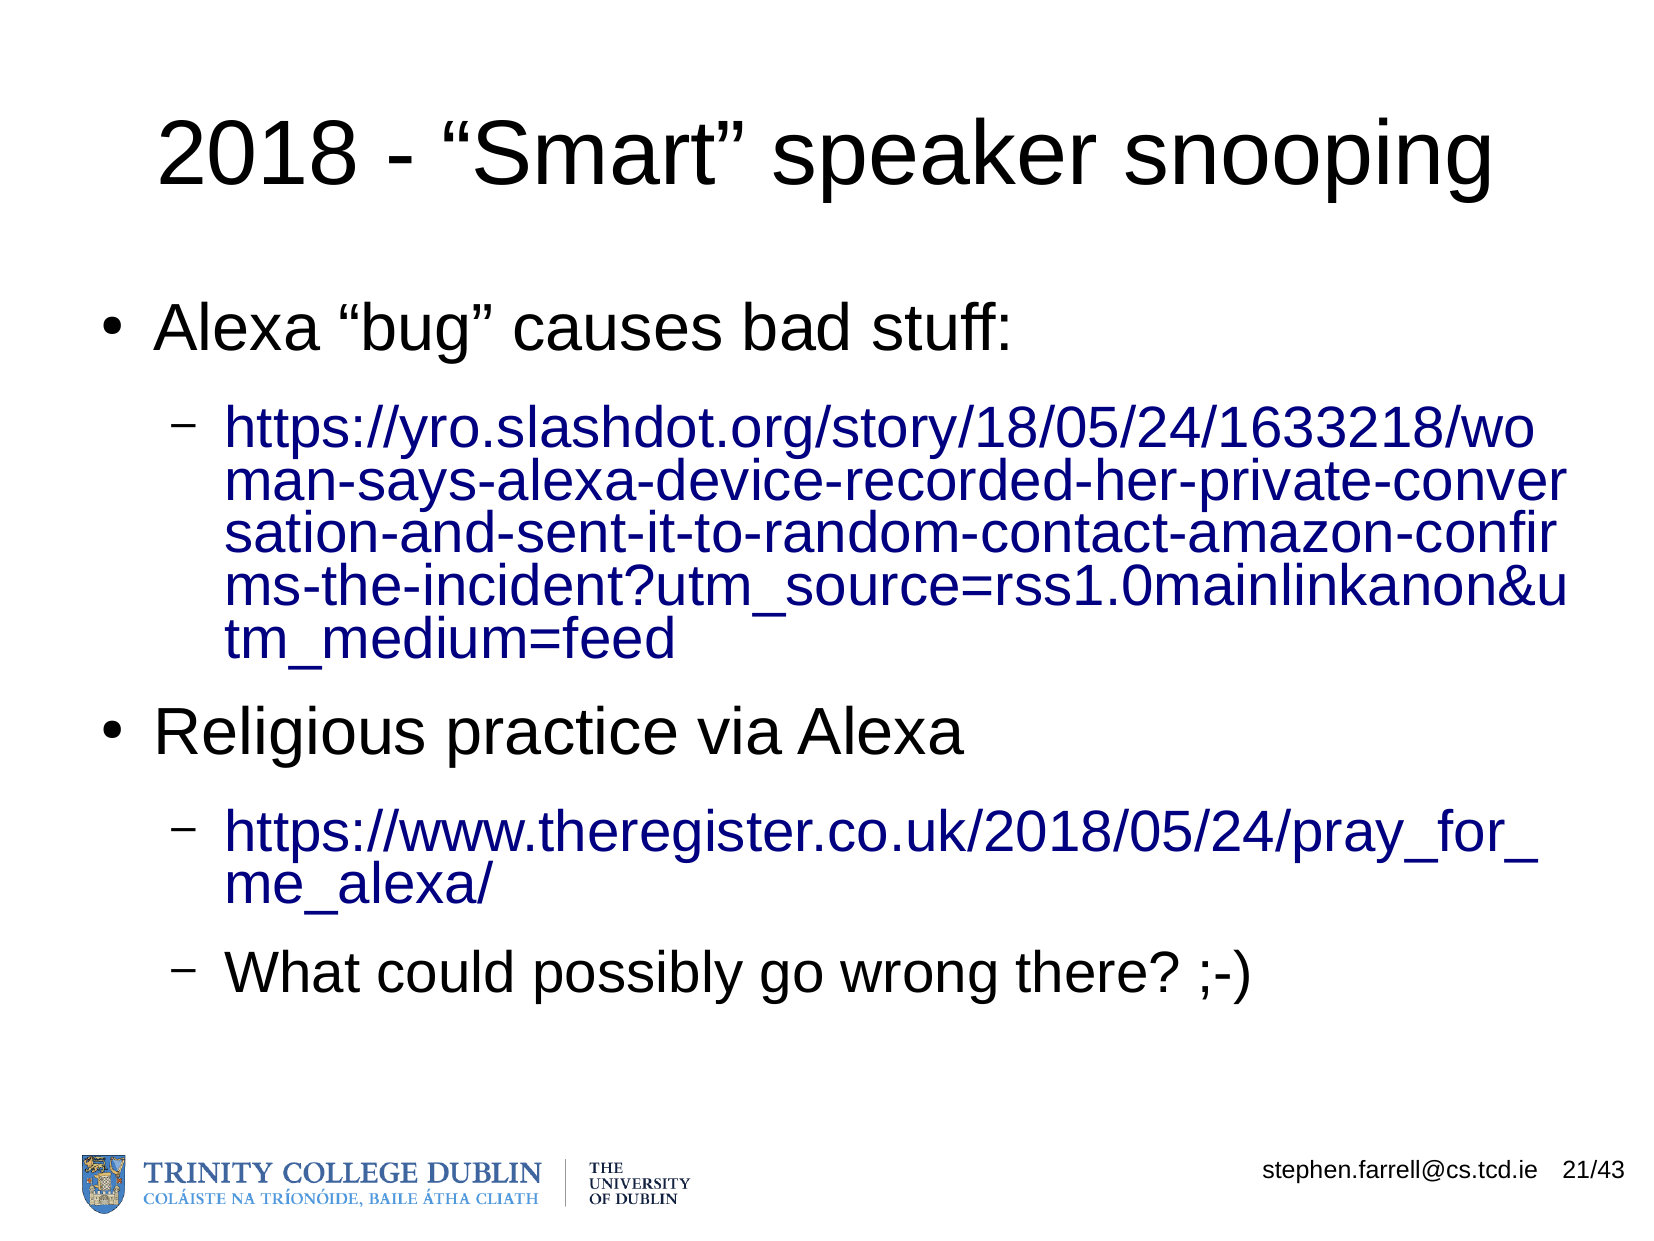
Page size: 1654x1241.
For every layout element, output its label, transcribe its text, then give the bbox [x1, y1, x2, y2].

list Alexa “bug” causes bad stuff: https://yro.slashdot.org/story/18/05/24/1633218/woman-says-alexa-device-recorded-her-private-conversation-and-sent-it-to-random-contact-amazon-confirms-the-incident?utm_source=rss1.0mainlinkanon&utm_medium=feed Religious practice via Alexa https://www.theregister.co.uk/2018/05/24/pray_for_me_alexa/ What could possibly go wrong there? ;-) [82, 290, 1571, 1010]
title 2018 - “Smart” speaker snooping [82, 49, 1571, 257]
picture [82, 1155, 694, 1214]
